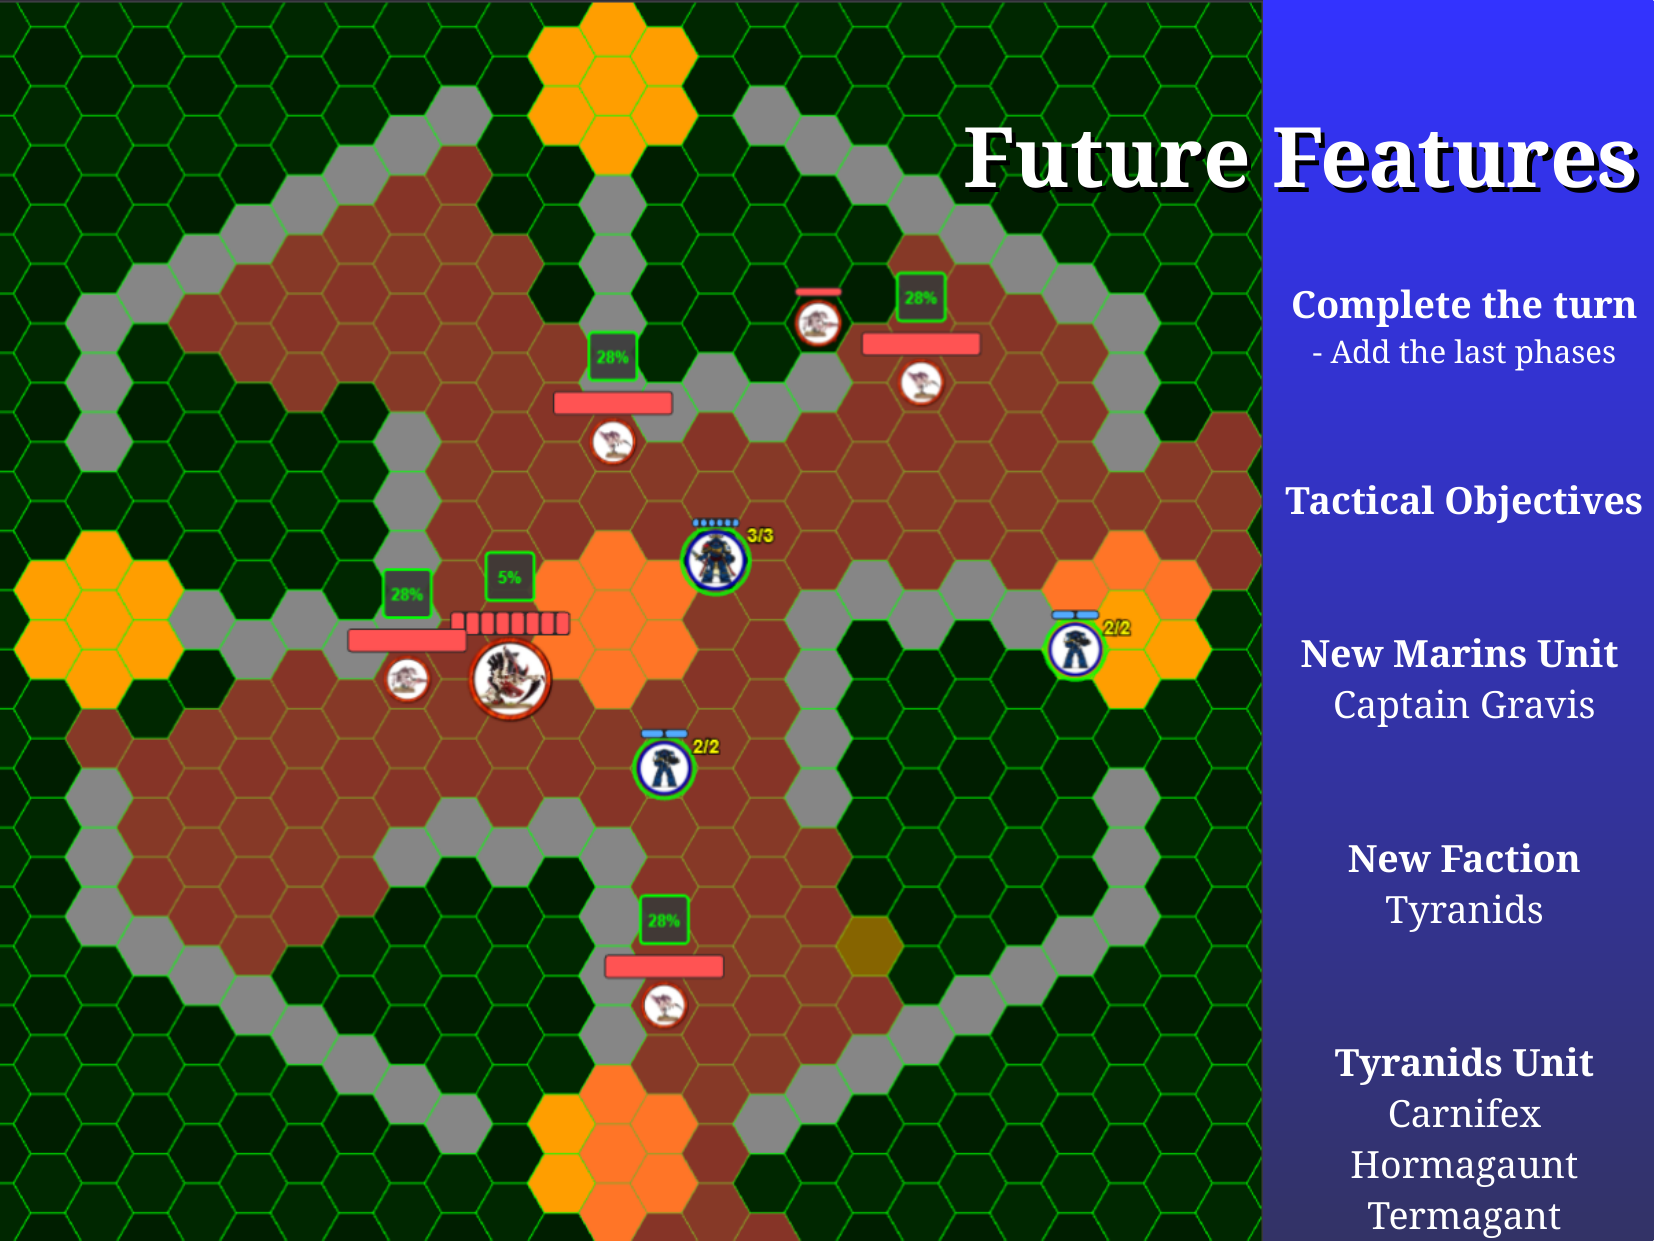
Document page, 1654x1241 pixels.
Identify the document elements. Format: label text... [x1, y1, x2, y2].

picture [0, 0, 1263, 1241]
text_box Future Features [35, 91, 1654, 225]
text_box Complete the turn - Add the last phases Tactical Objectives New Marins Unit Captain Gravis New Faction Tyranids Tyranids Unit Carnifex Hormagaunt Termagant [1263, 271, 1654, 1099]
